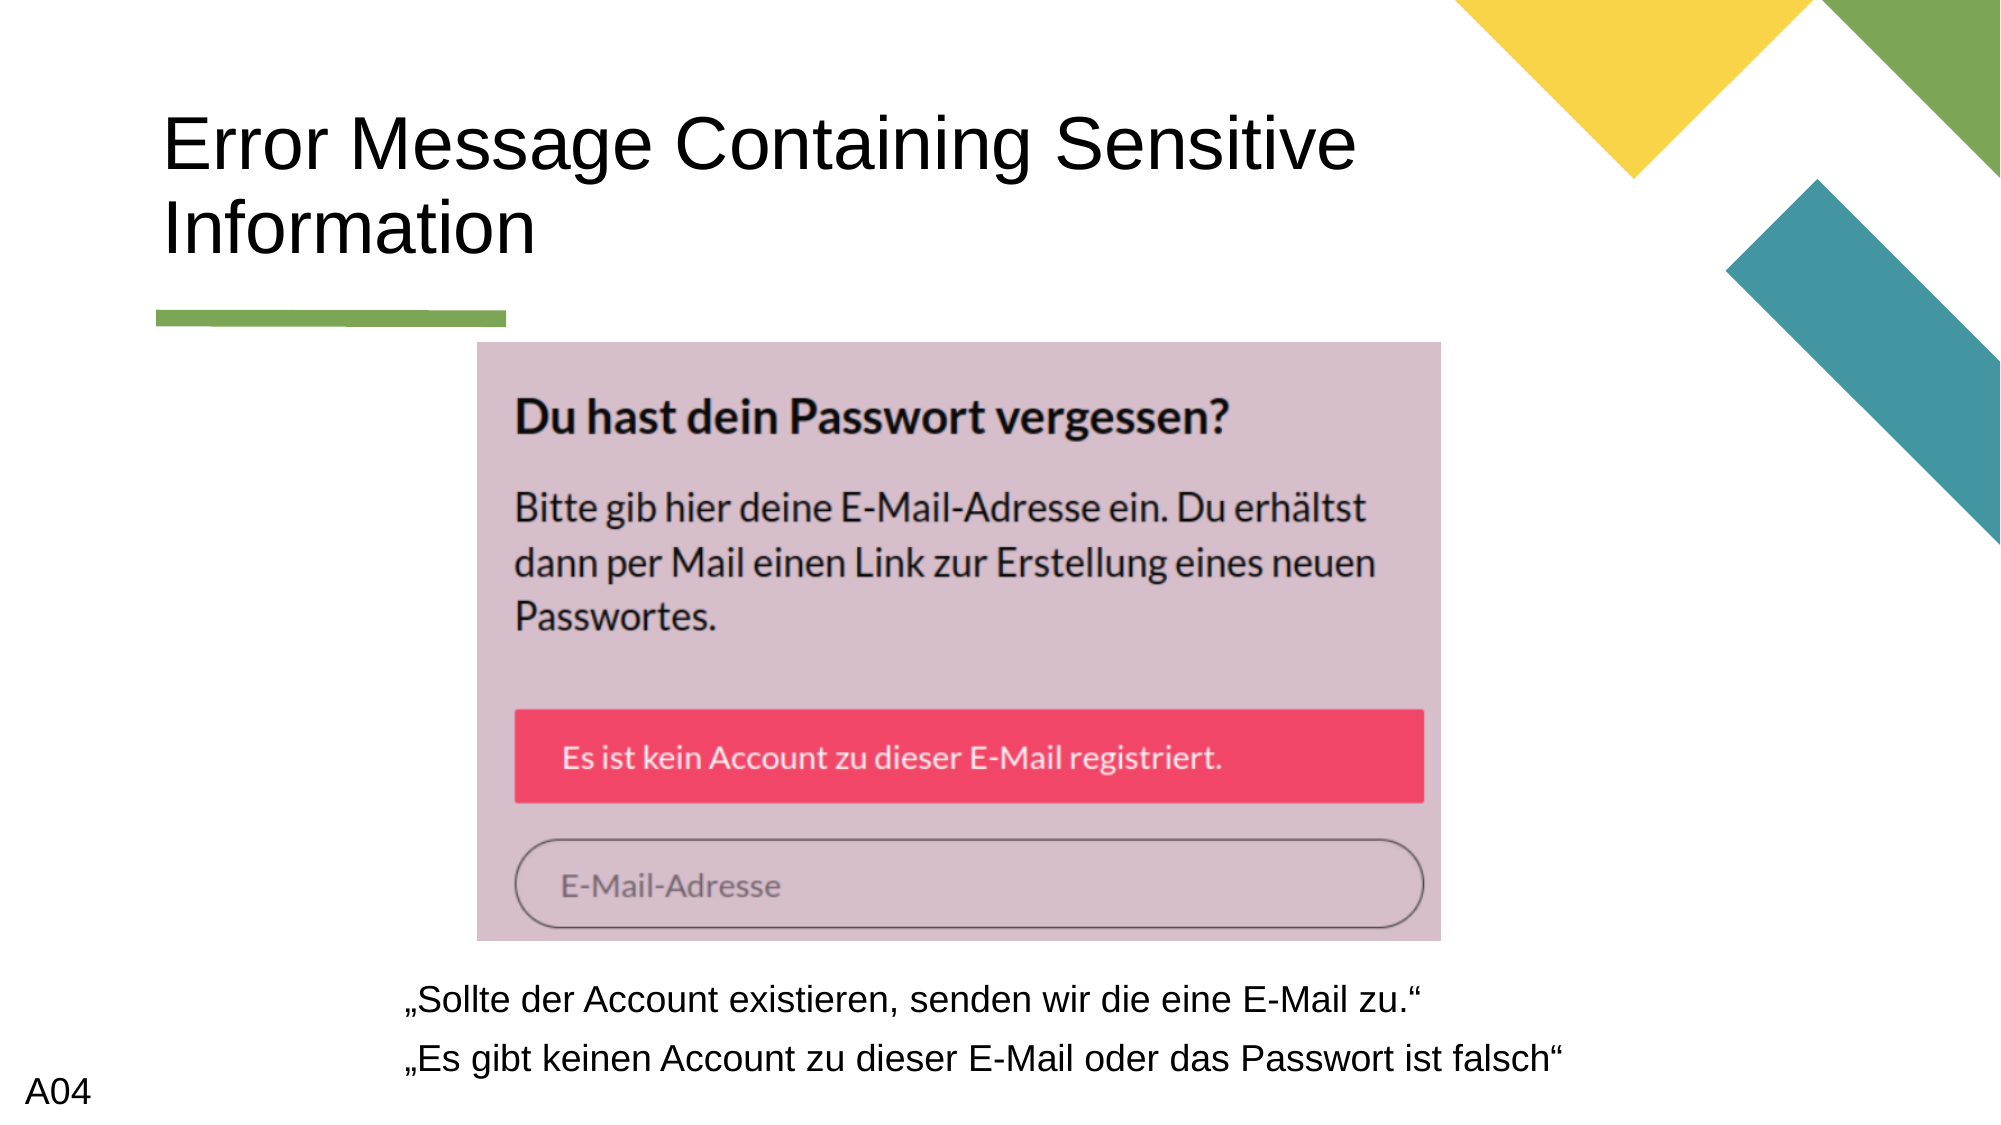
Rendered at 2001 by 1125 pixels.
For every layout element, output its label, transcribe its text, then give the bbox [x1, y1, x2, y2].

text_box „Sollte der Account existieren, senden wir die eine E-Mail zu.“ [389, 970, 1579, 1028]
picture [477, 342, 1441, 941]
text_box Error Message Containing Sensitive Information [147, 94, 1749, 446]
text_box „Es gibt keinen Account zu dieser E-Mail oder das Passwort ist falsch“ [389, 1029, 1579, 1087]
text_box A04 [10, 1062, 107, 1120]
